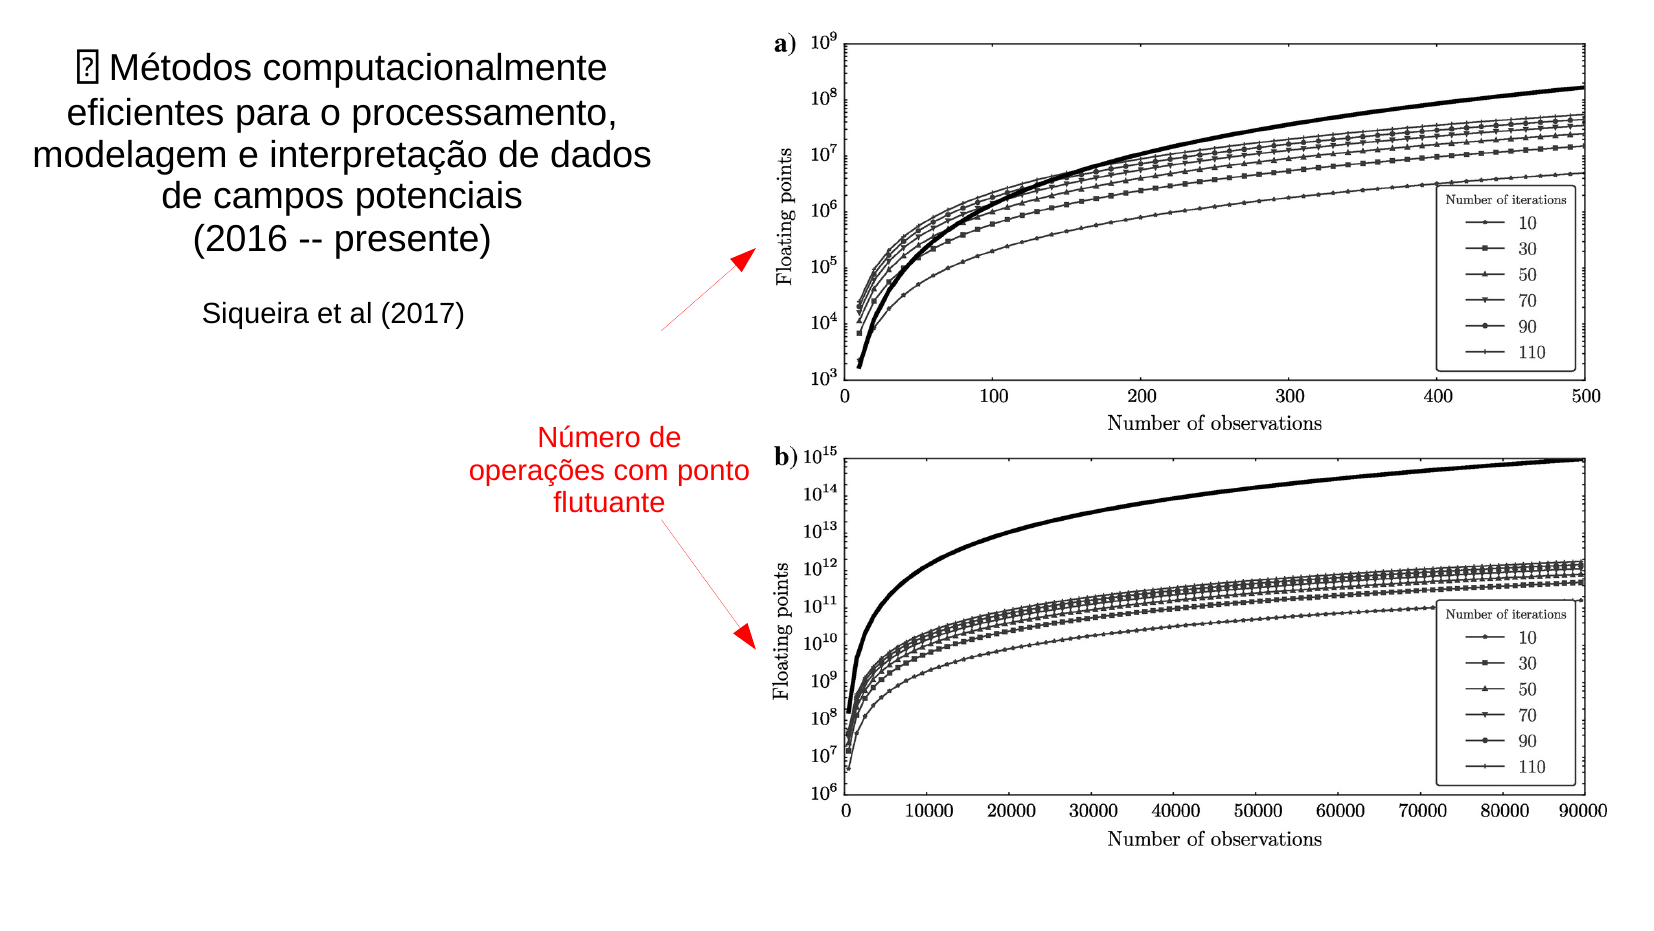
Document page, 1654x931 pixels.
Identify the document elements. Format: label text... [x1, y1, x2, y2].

picture [772, 31, 1607, 846]
text_box ⍰ Métodos computacionalmente eficientes para o processamento, modelagem e interpretação de dados de campos potenciais (2016 -- presente) [17, 32, 674, 272]
text_box Número de operações com ponto flutuante [453, 413, 773, 527]
text_box Siqueira et al (2017) [85, 289, 582, 337]
